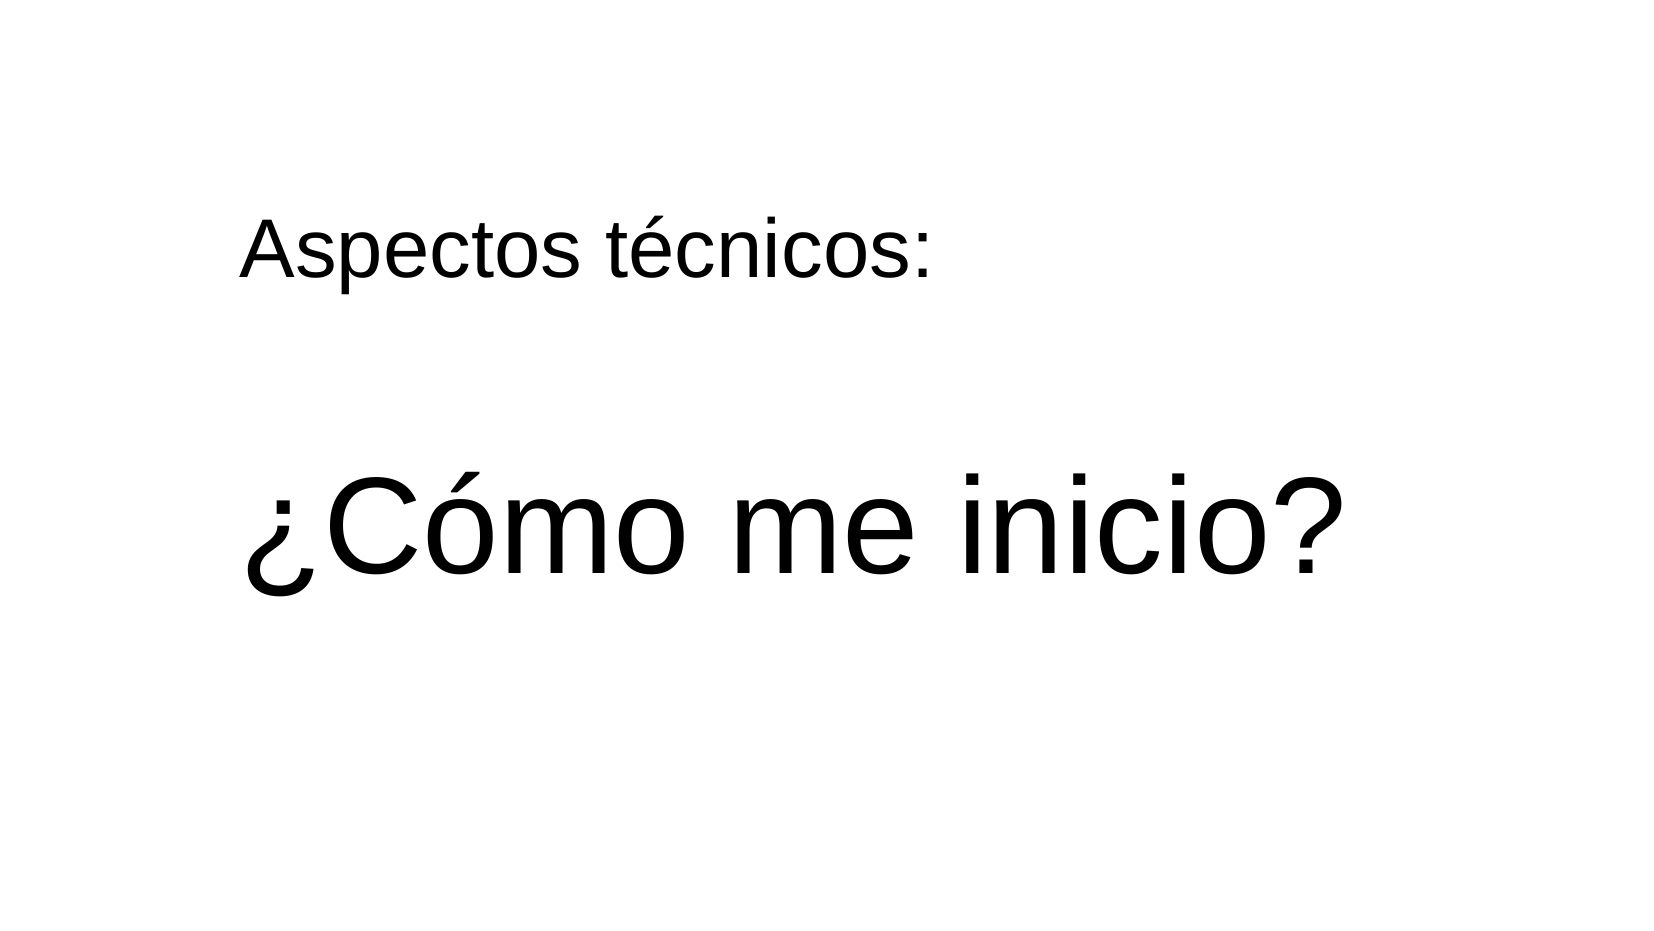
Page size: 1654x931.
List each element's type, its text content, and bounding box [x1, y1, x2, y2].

text_box Aspectos técnicos: ¿Cómo me inicio? [225, 195, 1486, 546]
